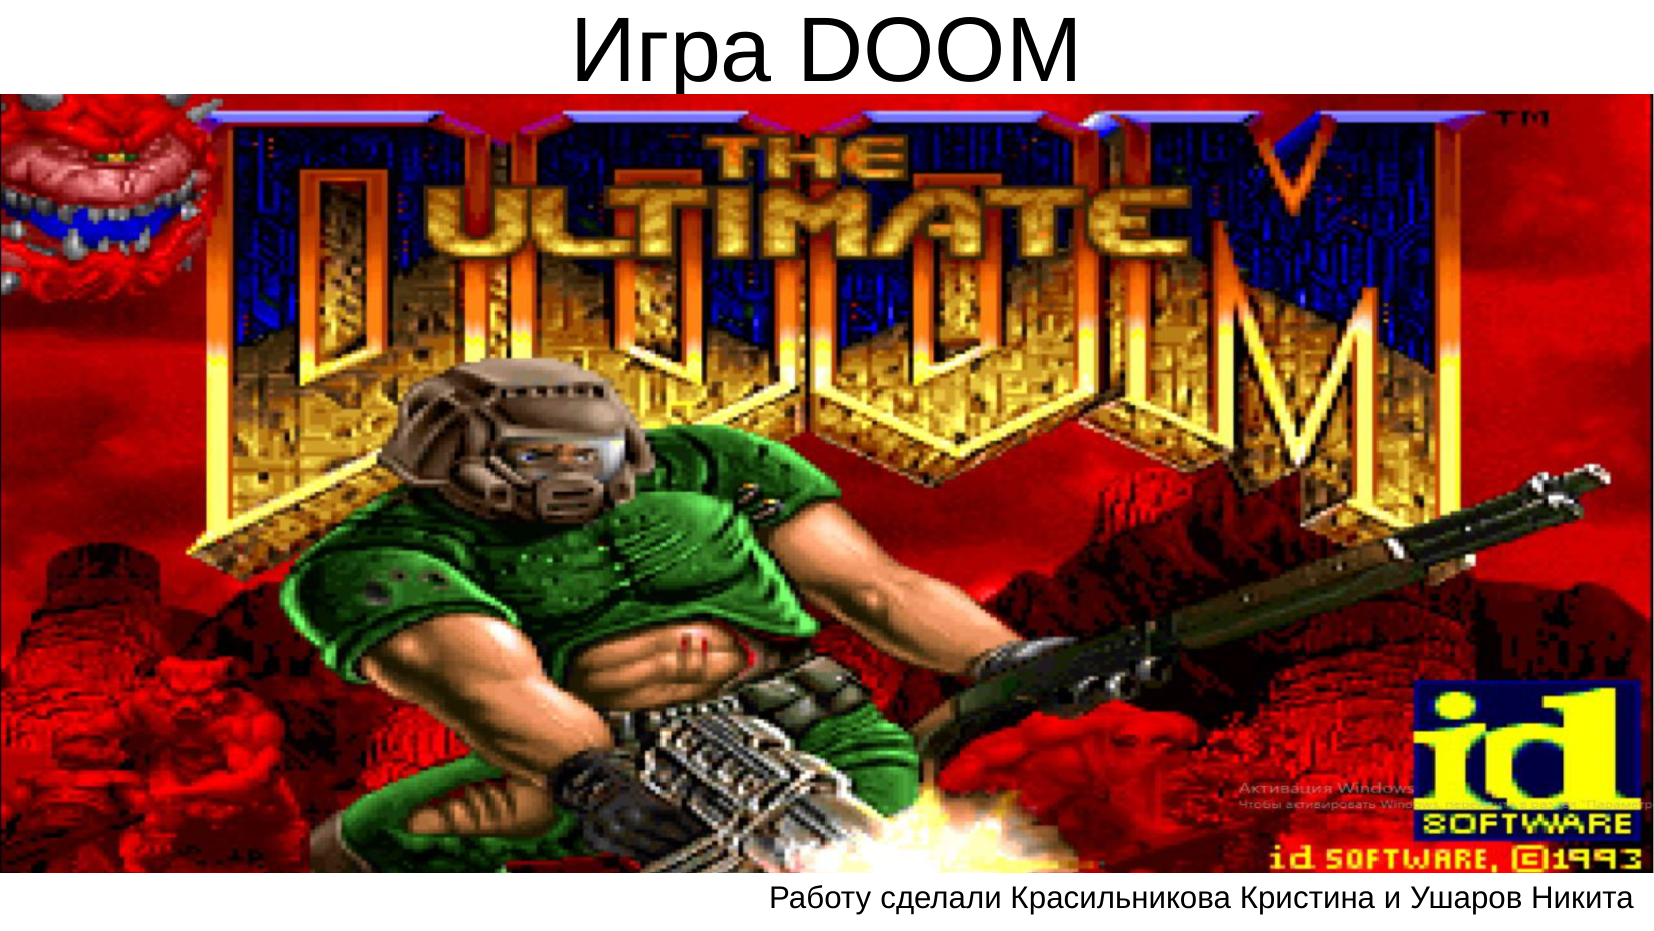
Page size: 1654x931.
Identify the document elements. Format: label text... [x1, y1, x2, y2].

subtitle Работу сделали Красильникова Кристина и Ушаров Никита [764, 877, 1640, 919]
picture [0, 94, 1654, 873]
title Игра DOOM [82, 0, 1571, 94]
